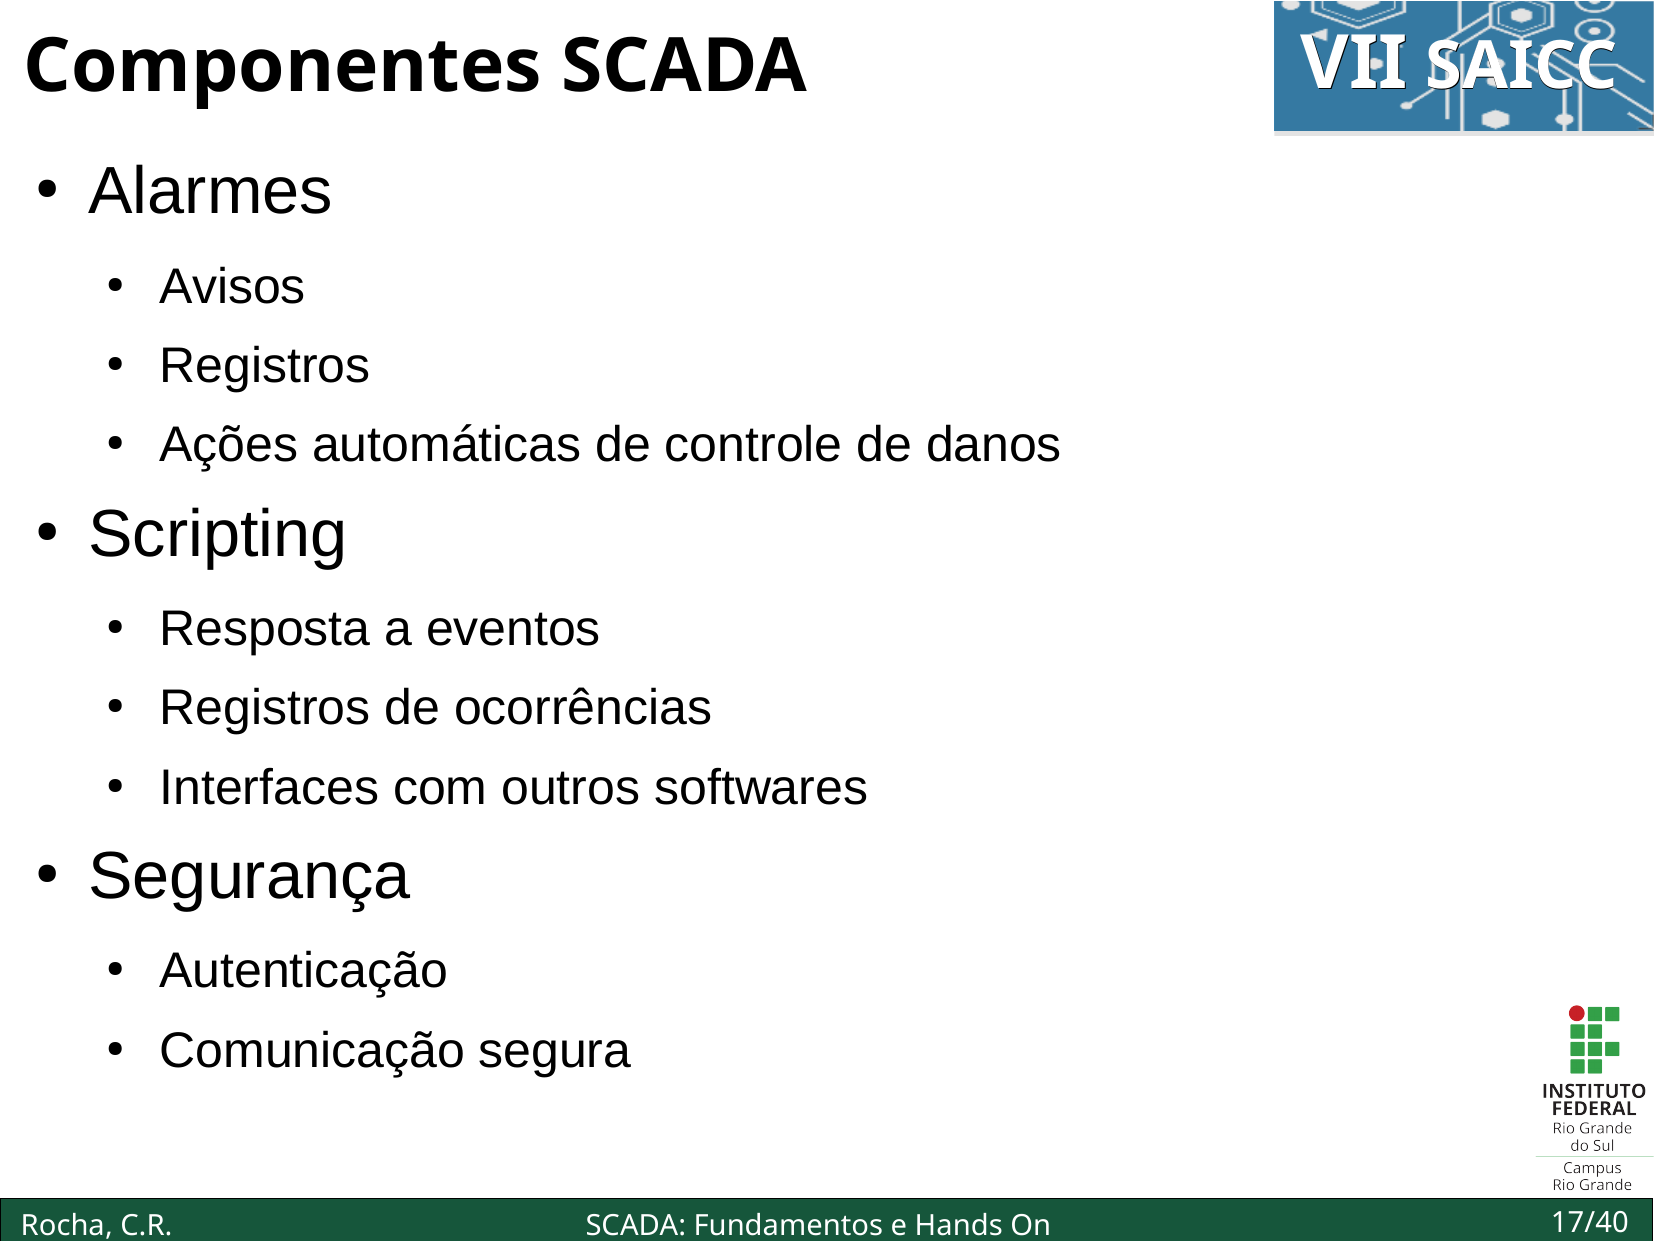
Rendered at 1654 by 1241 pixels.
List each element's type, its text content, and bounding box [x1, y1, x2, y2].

list Alarmes Avisos Registros Ações automáticas de controle de danos Scripting Resposta a eventos Registros de ocorrências Interfaces com outros softwares Segurança Autenticação Comunicação segura [17, 153, 1625, 1188]
title Componentes SCADA [23, 17, 1247, 107]
picture [1274, 1, 1654, 131]
picture [1535, 1003, 1654, 1194]
